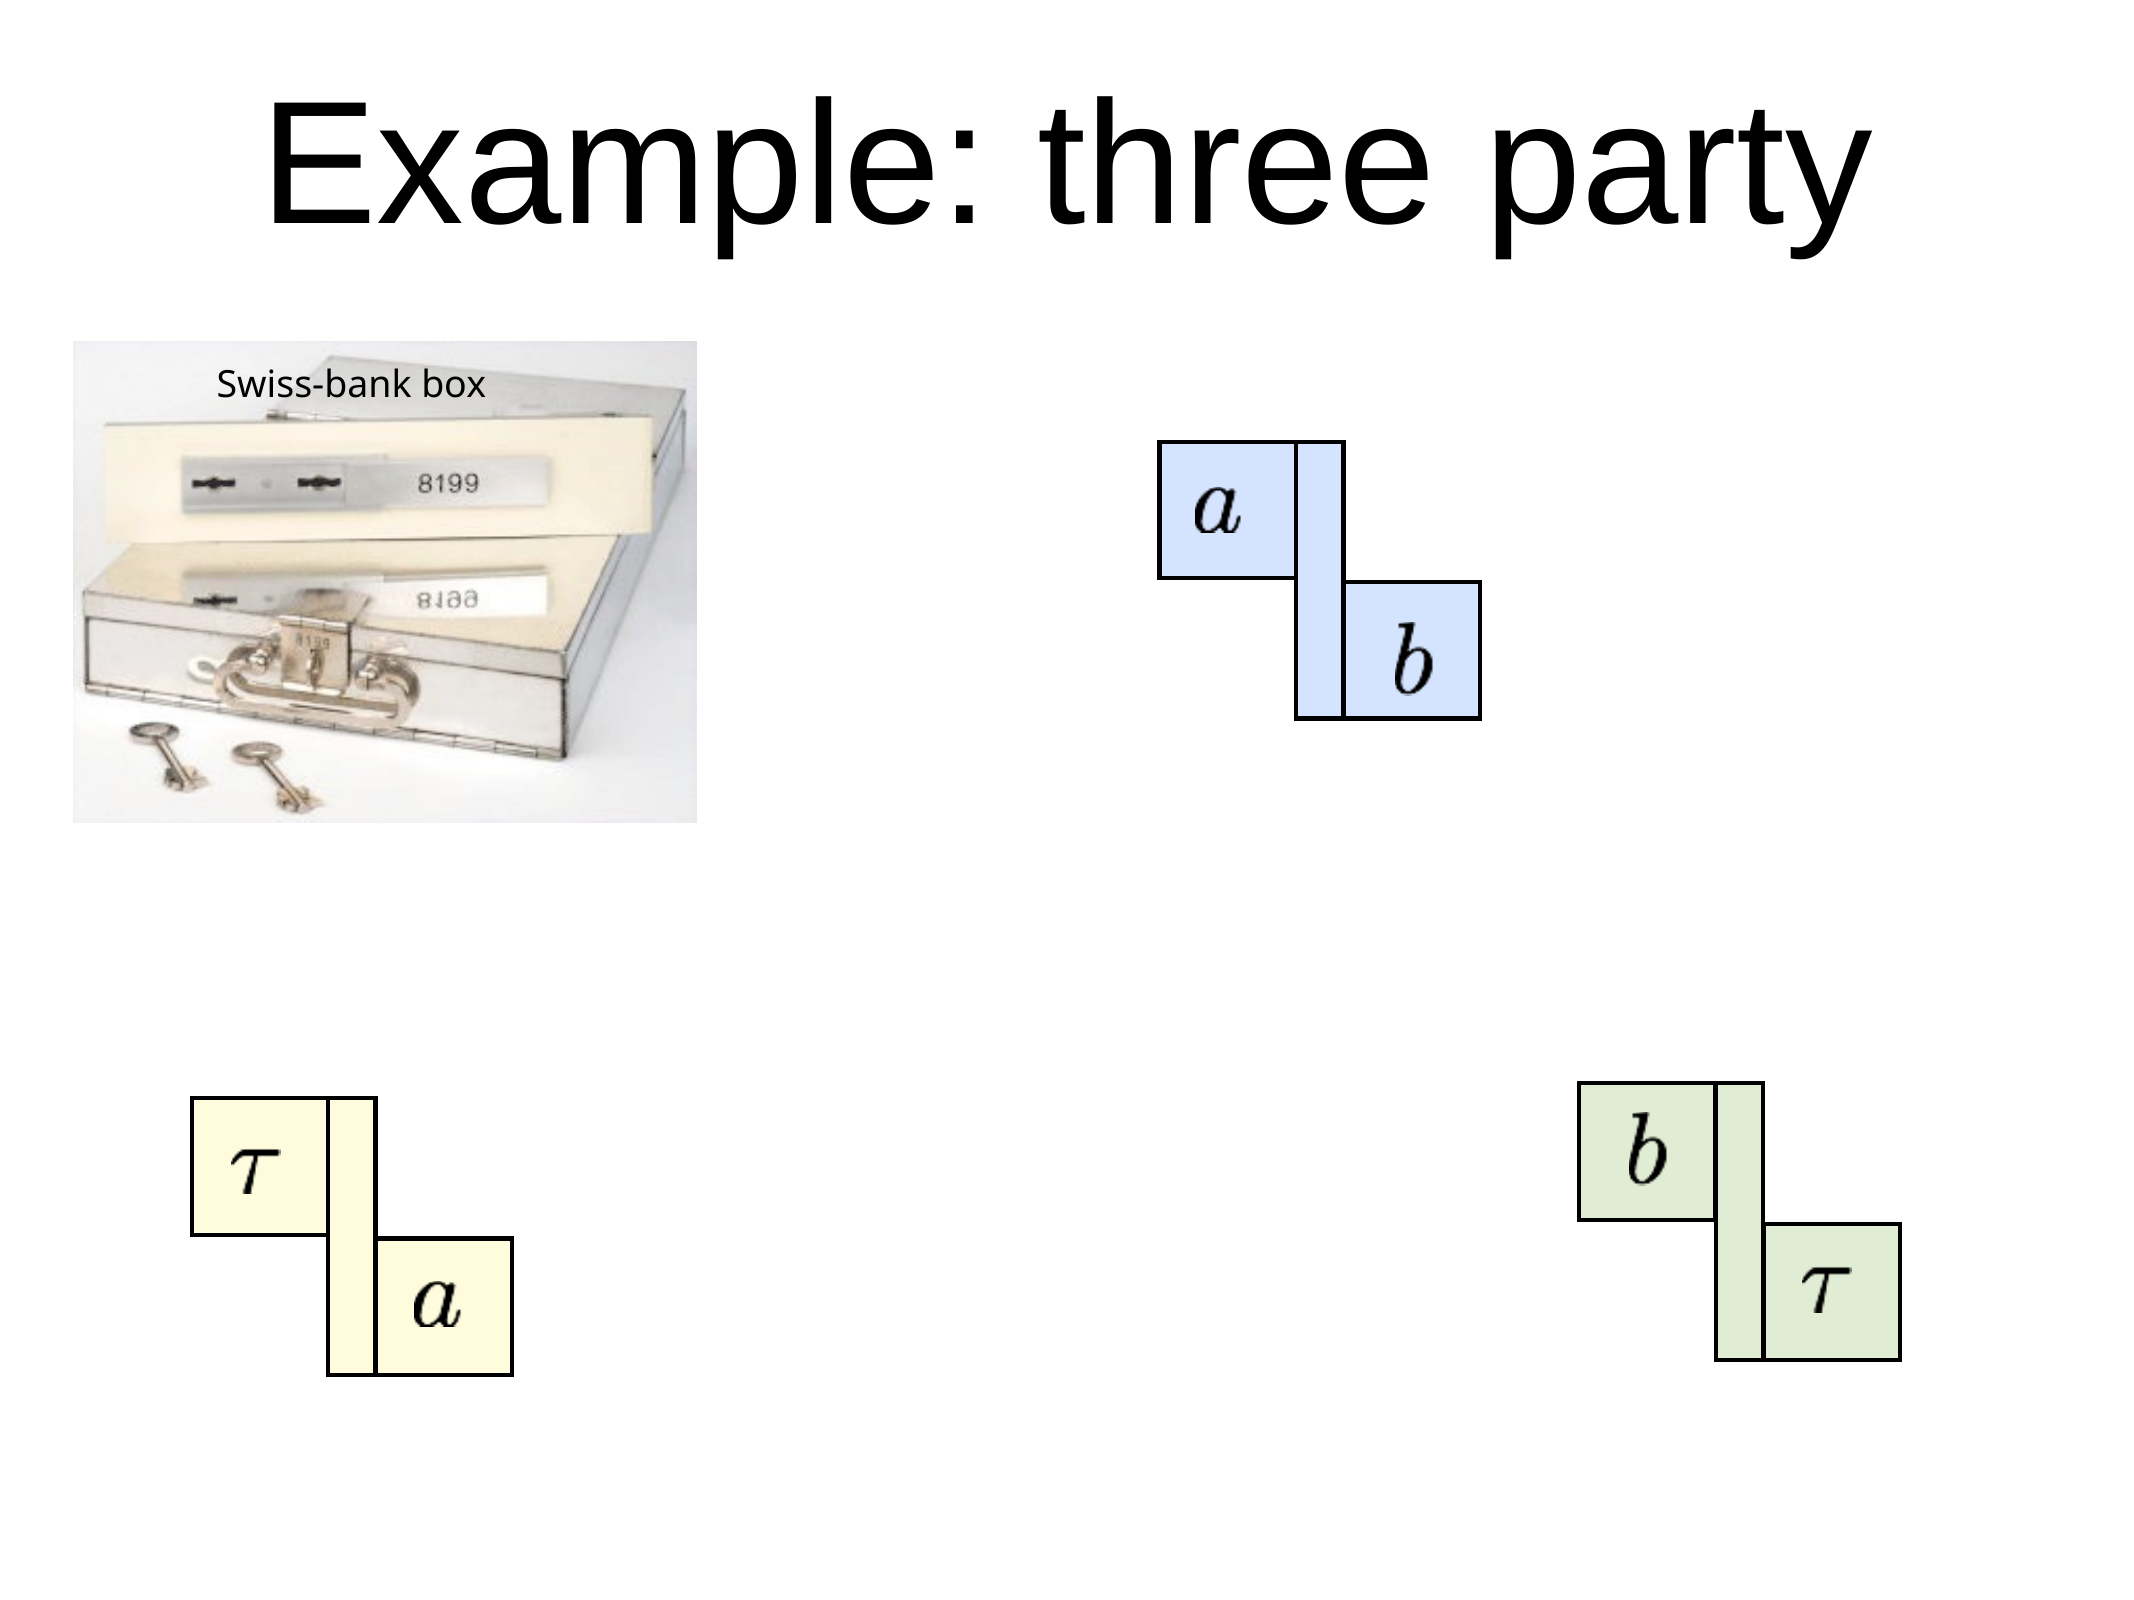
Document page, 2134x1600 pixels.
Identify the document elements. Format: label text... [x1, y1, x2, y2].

text_box [1579, 1083, 1900, 1361]
text_box Swiss-bank box [208, 351, 495, 414]
picture [1629, 1112, 1669, 1186]
picture [231, 1148, 281, 1194]
text_box [1159, 441, 1481, 719]
picture [73, 341, 697, 823]
title Example: three party [208, 41, 1925, 442]
text_box [191, 1098, 513, 1375]
picture [1195, 487, 1243, 534]
picture [1802, 1266, 1852, 1313]
picture [1395, 622, 1435, 696]
picture [414, 1281, 463, 1328]
